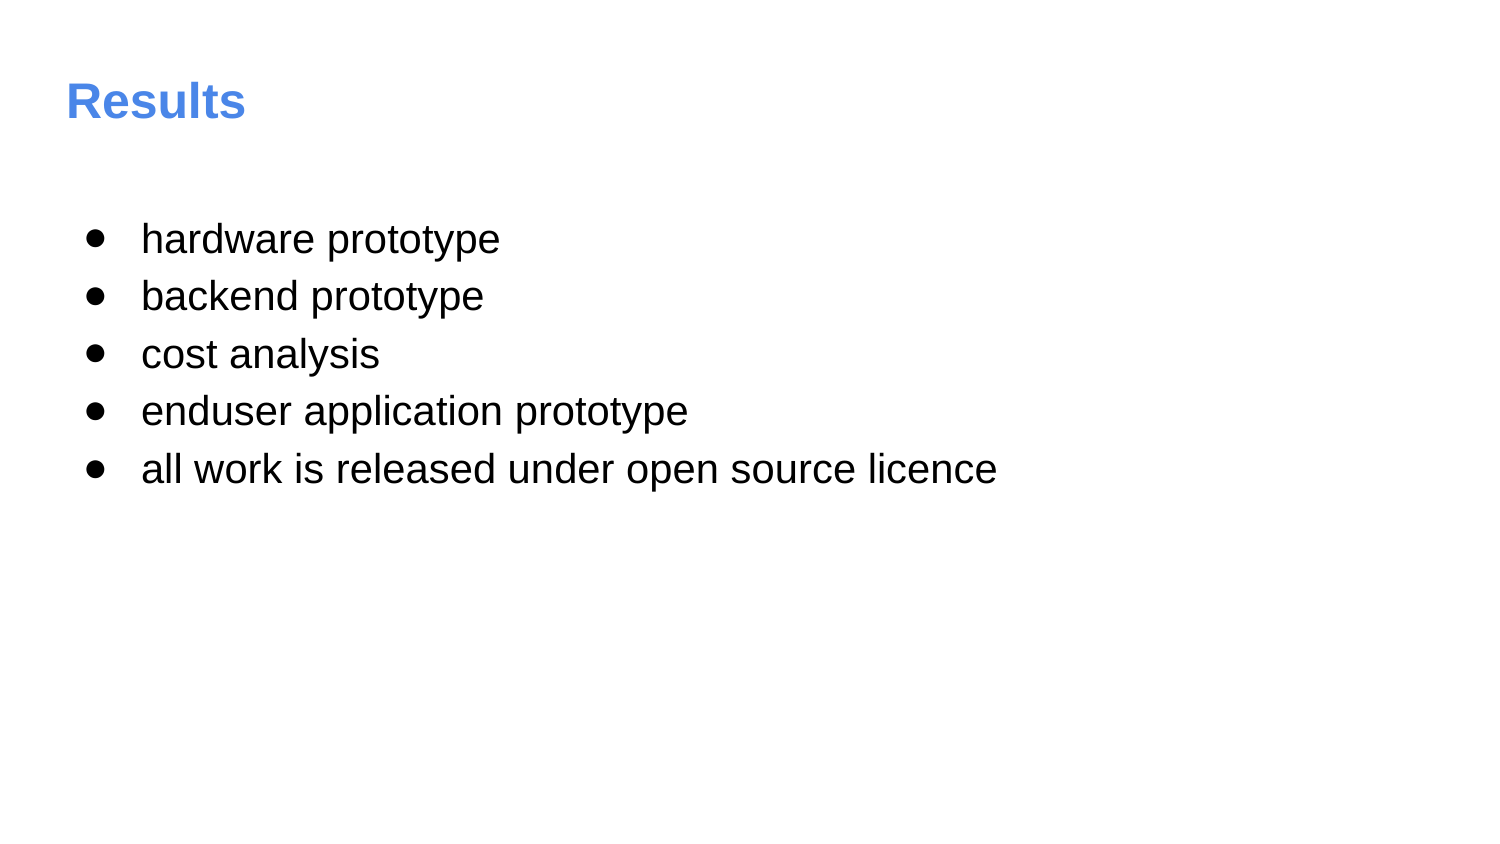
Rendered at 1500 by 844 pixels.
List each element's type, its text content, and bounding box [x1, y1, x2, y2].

title Results [51, 53, 1449, 148]
list hardware prototype backend prototype cost analysis enduser application prototype all work is released under open source licence [51, 189, 1449, 750]
